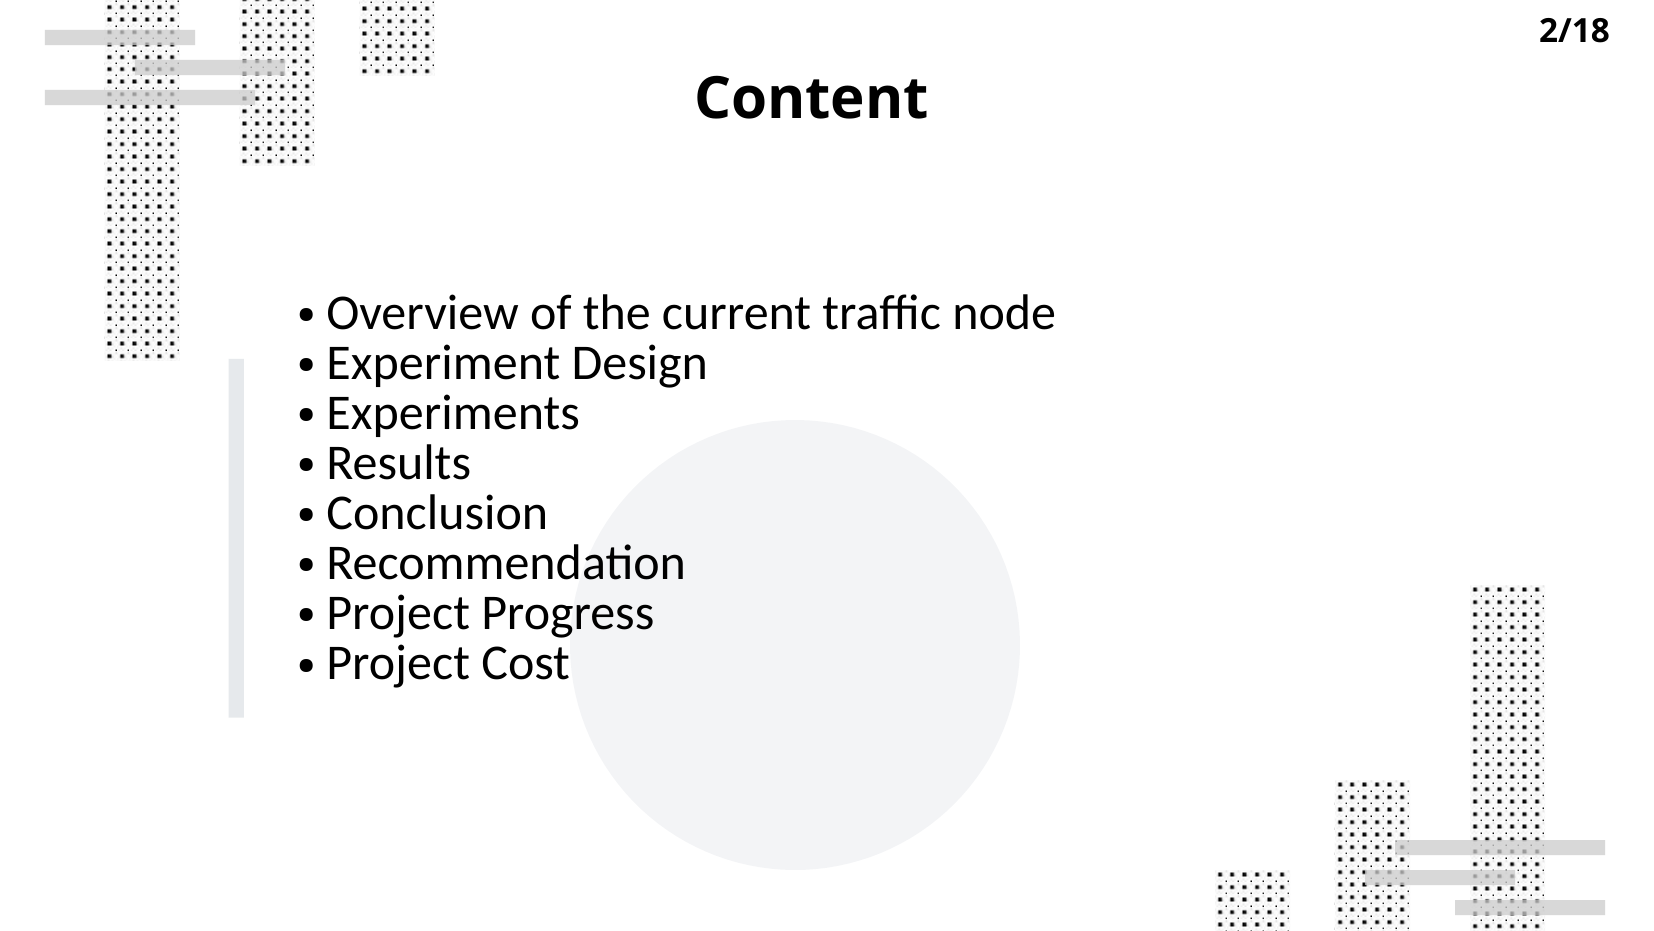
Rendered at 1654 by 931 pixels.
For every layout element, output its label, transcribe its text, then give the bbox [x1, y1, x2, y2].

text_box Overview of the current traffic node Experiment Design Experiments Results Conclusion Recommendation Project Progress Project Cost [282, 284, 1363, 793]
text_box [228, 358, 244, 718]
text_box Content [679, 49, 1024, 186]
text_box 2/18 [1524, 0, 1654, 57]
